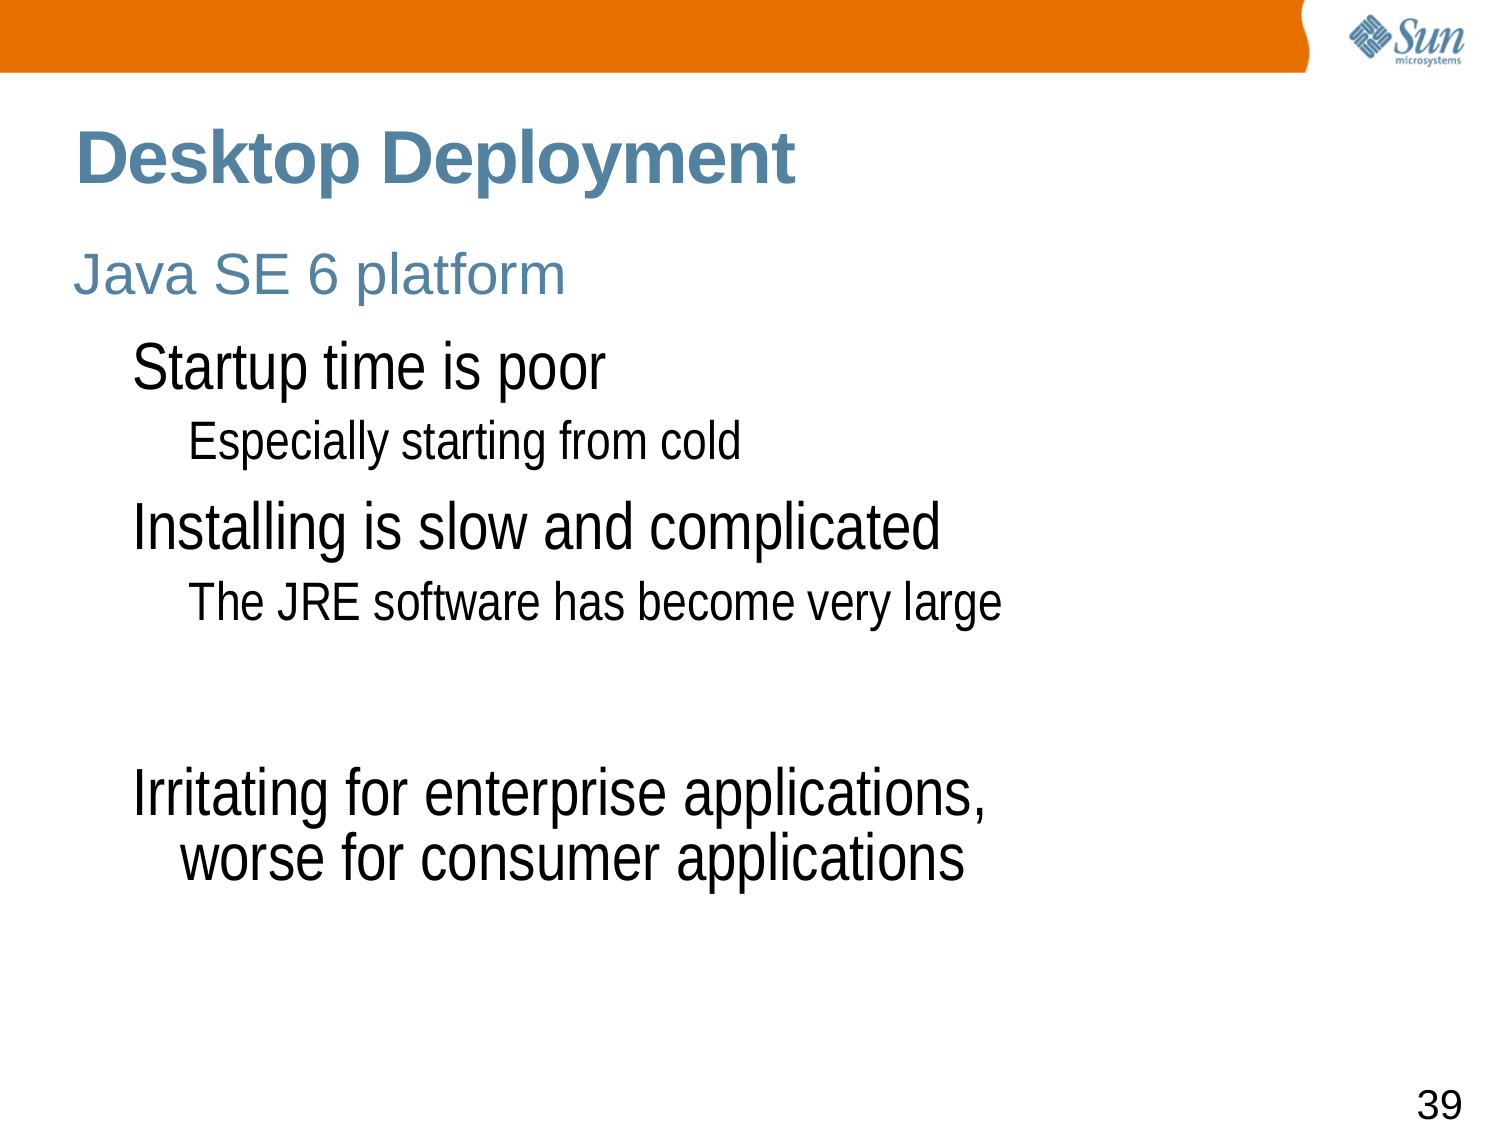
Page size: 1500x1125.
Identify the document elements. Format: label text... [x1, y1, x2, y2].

title Desktop Deployment [75, 122, 1438, 228]
picture [0, 0, 1500, 75]
list Startup time is poor Especially starting from cold Installing is slow and complicated The JRE software has become very large Irritating for enterprise applications, worse for consumer applications [112, 337, 1463, 1030]
text_box Java SE 6 platform [66, 229, 1342, 318]
